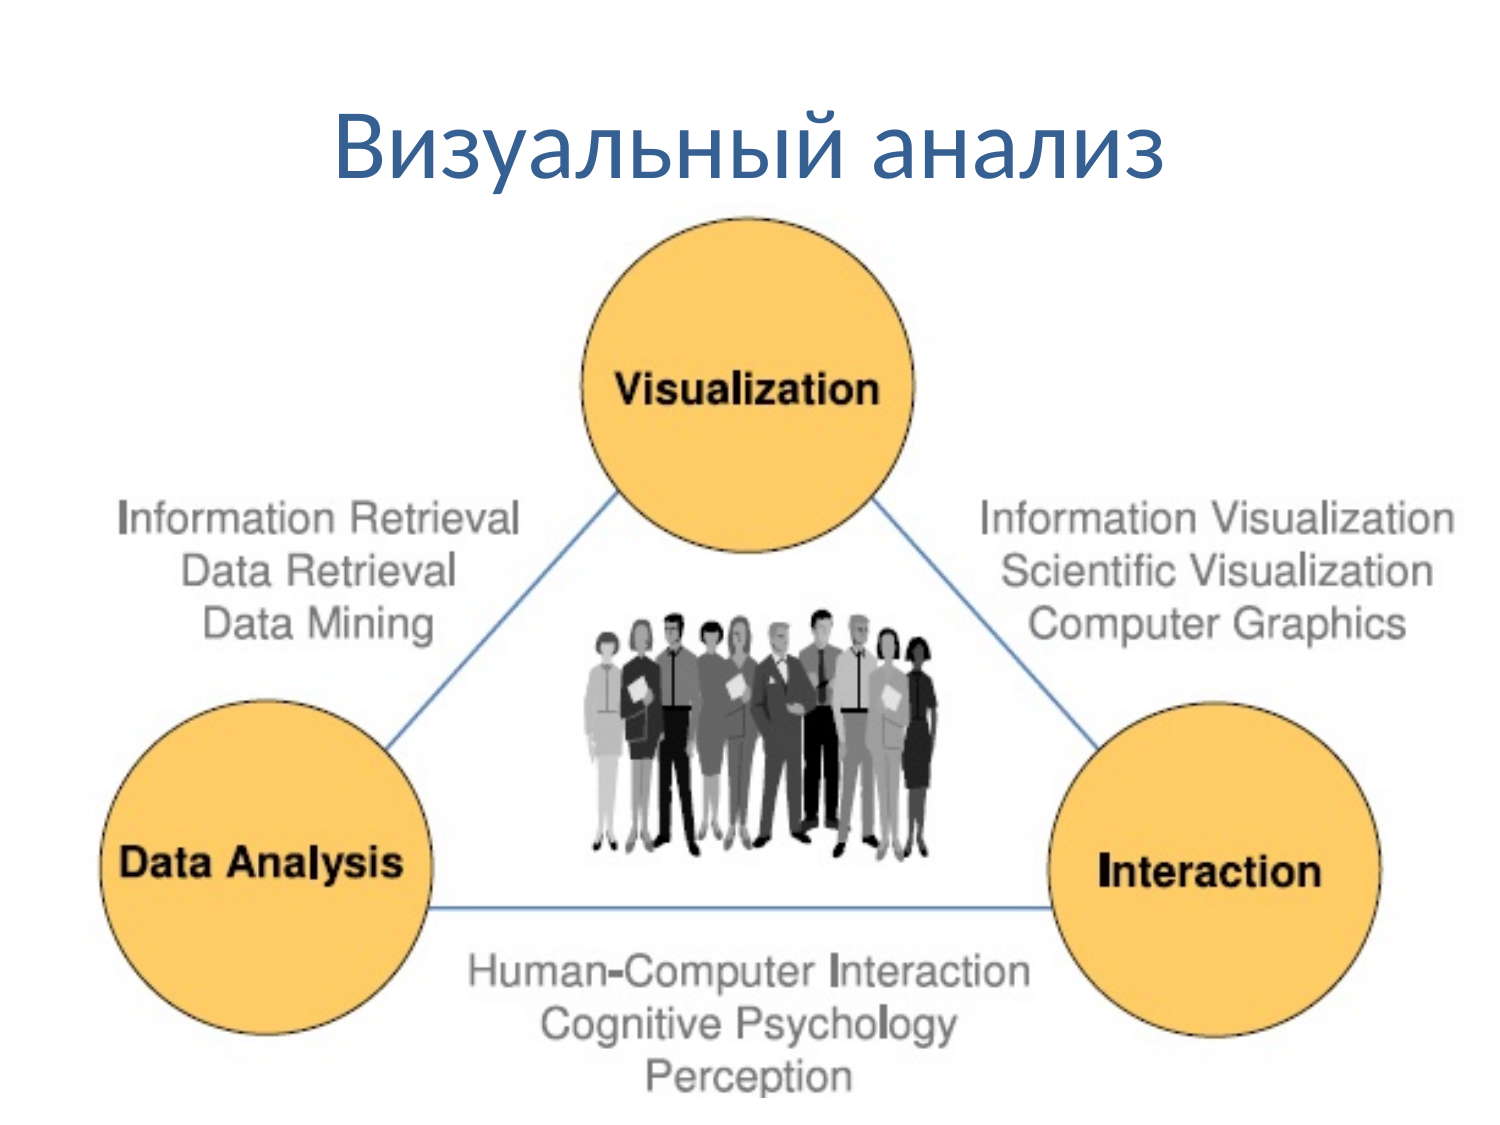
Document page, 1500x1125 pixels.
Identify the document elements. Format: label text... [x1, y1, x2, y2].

picture [37, 202, 1499, 1098]
title Визуальный анализ [75, 45, 1425, 202]
